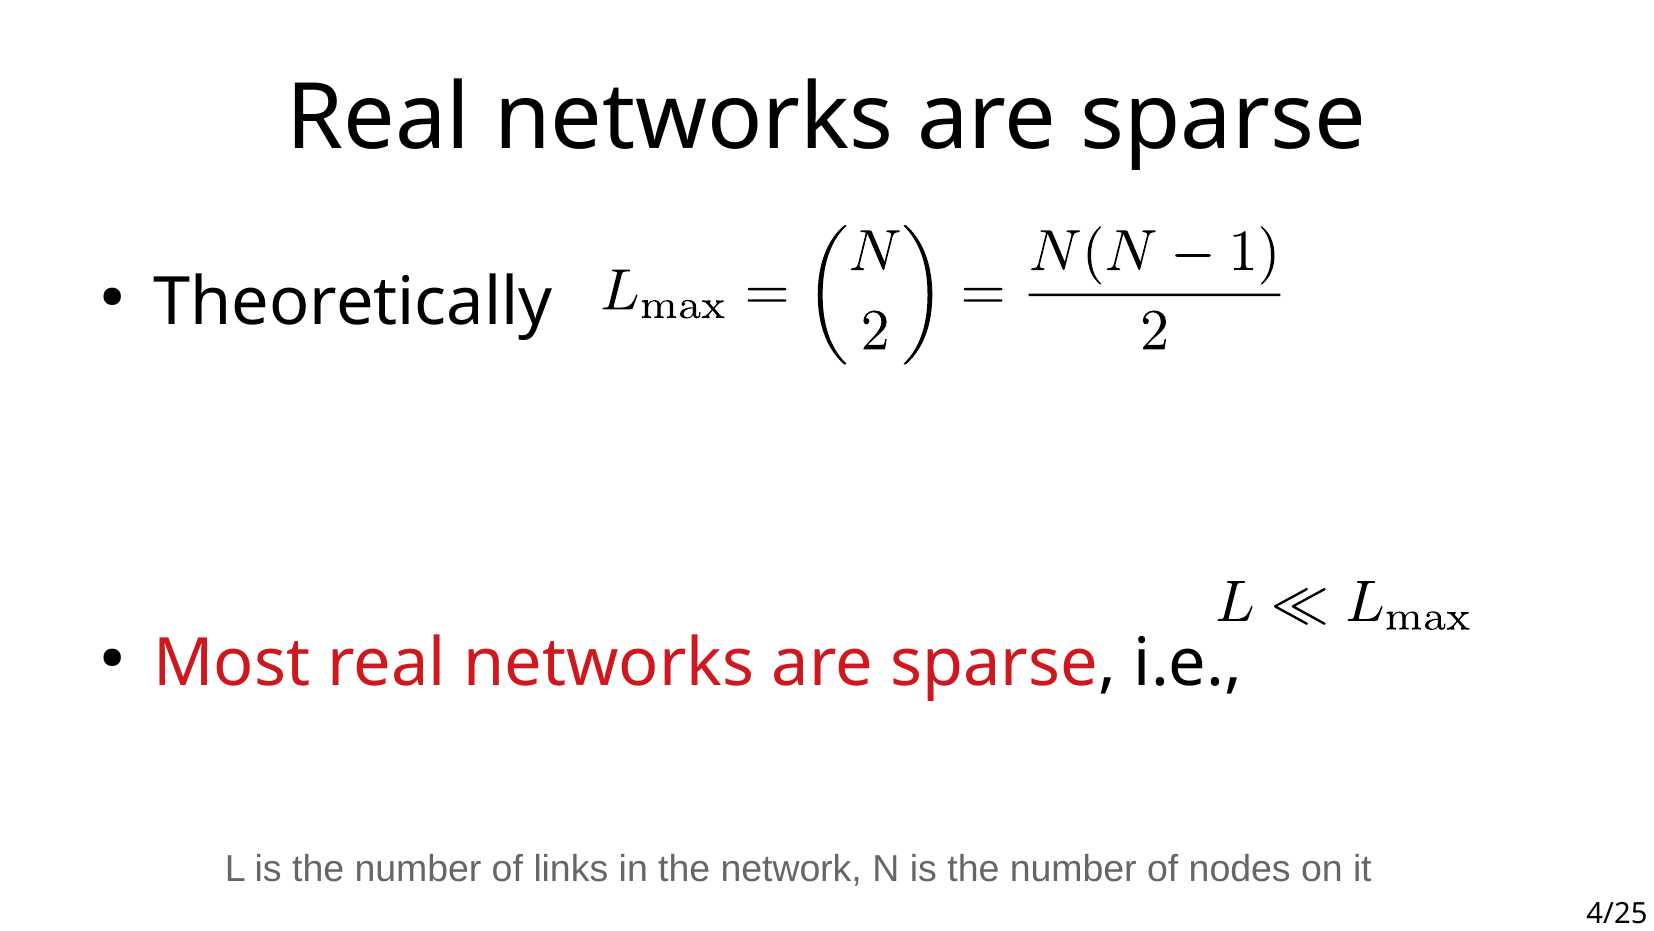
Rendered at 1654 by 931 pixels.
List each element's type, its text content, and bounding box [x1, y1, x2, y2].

text_box [600, 225, 1281, 365]
text_box [1215, 581, 1471, 631]
list Theoretically Most real networks are sparse, i.e., [82, 253, 1571, 793]
title Real networks are sparse [82, 1, 1571, 226]
text_box L is the number of links in the network, N is the number of nodes on it [210, 840, 1546, 897]
